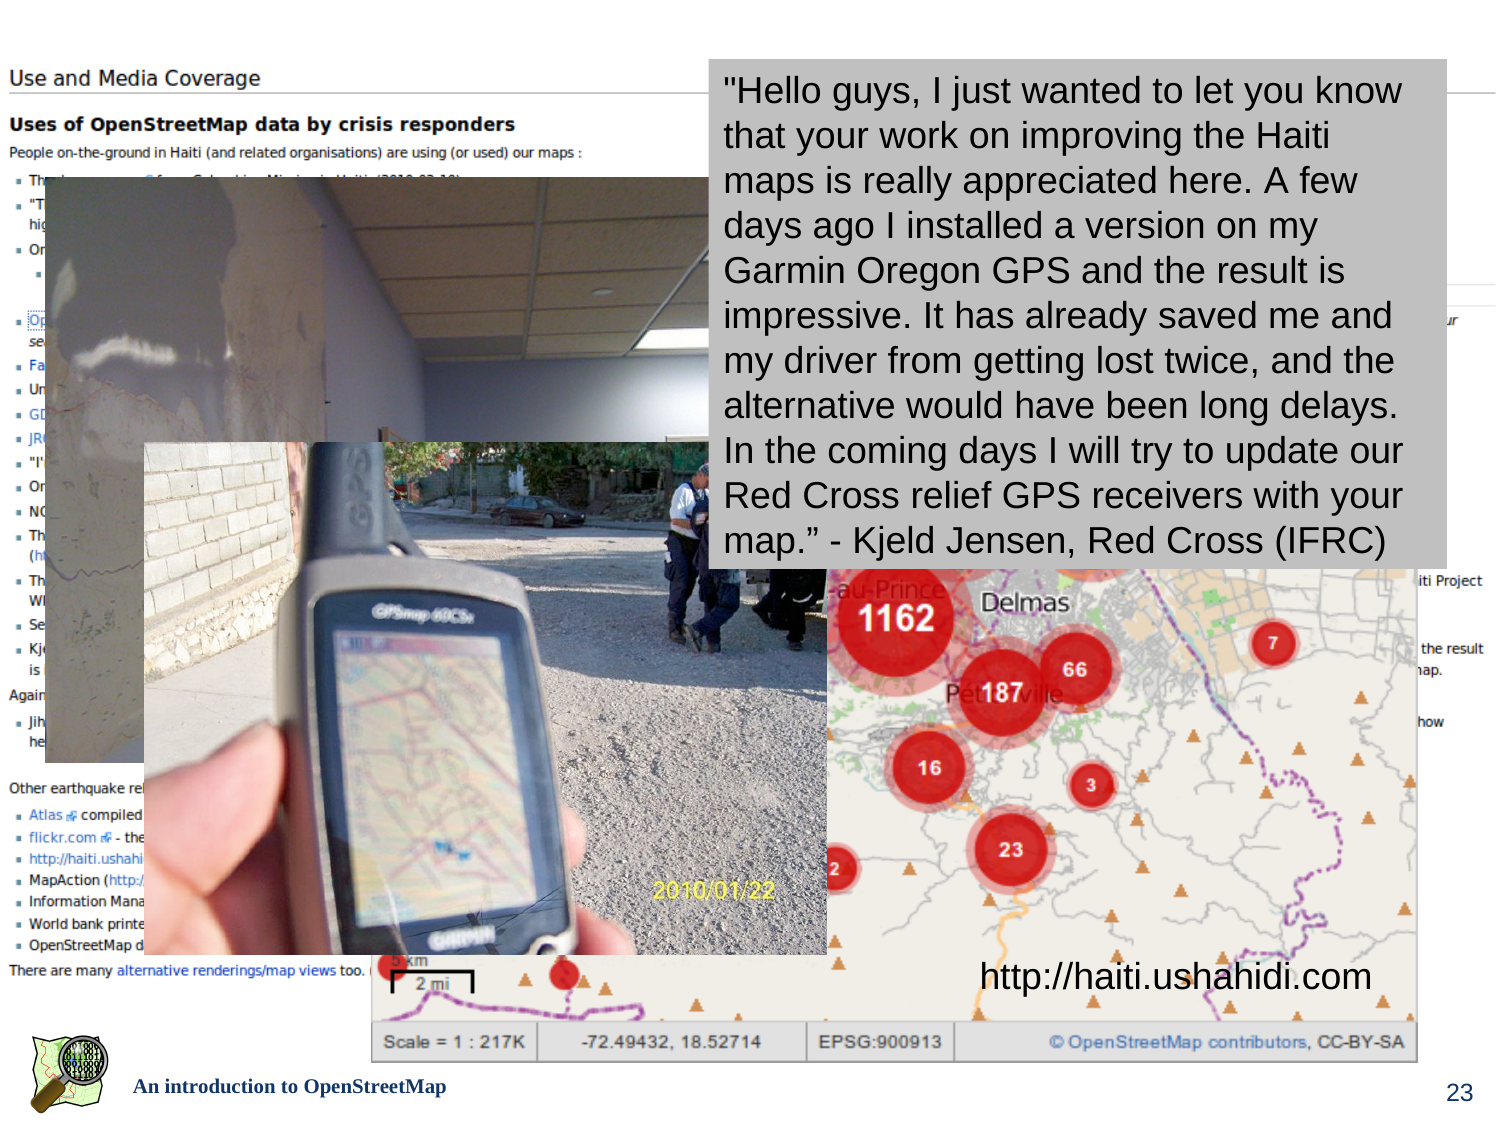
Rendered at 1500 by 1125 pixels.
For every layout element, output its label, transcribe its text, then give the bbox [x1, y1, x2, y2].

text_box "Hello guys, I just wanted to let you know that your work on improving the Haiti maps is really appreciated here. A few days ago I installed a version on my Garmin Oregon GPS and the result is impressive. It has already saved me and my driver from getting lost twice, and the alternative would have been long delays. In the coming days I will try to update our Red Cross relief GPS receivers with your map.” - Kjeld Jensen, Red Cross (IFRC) [708, 59, 1447, 569]
picture [0, 58, 1500, 1063]
text_box http://haiti.ushahidi.com [964, 944, 1388, 1035]
picture [29, 1033, 110, 1114]
